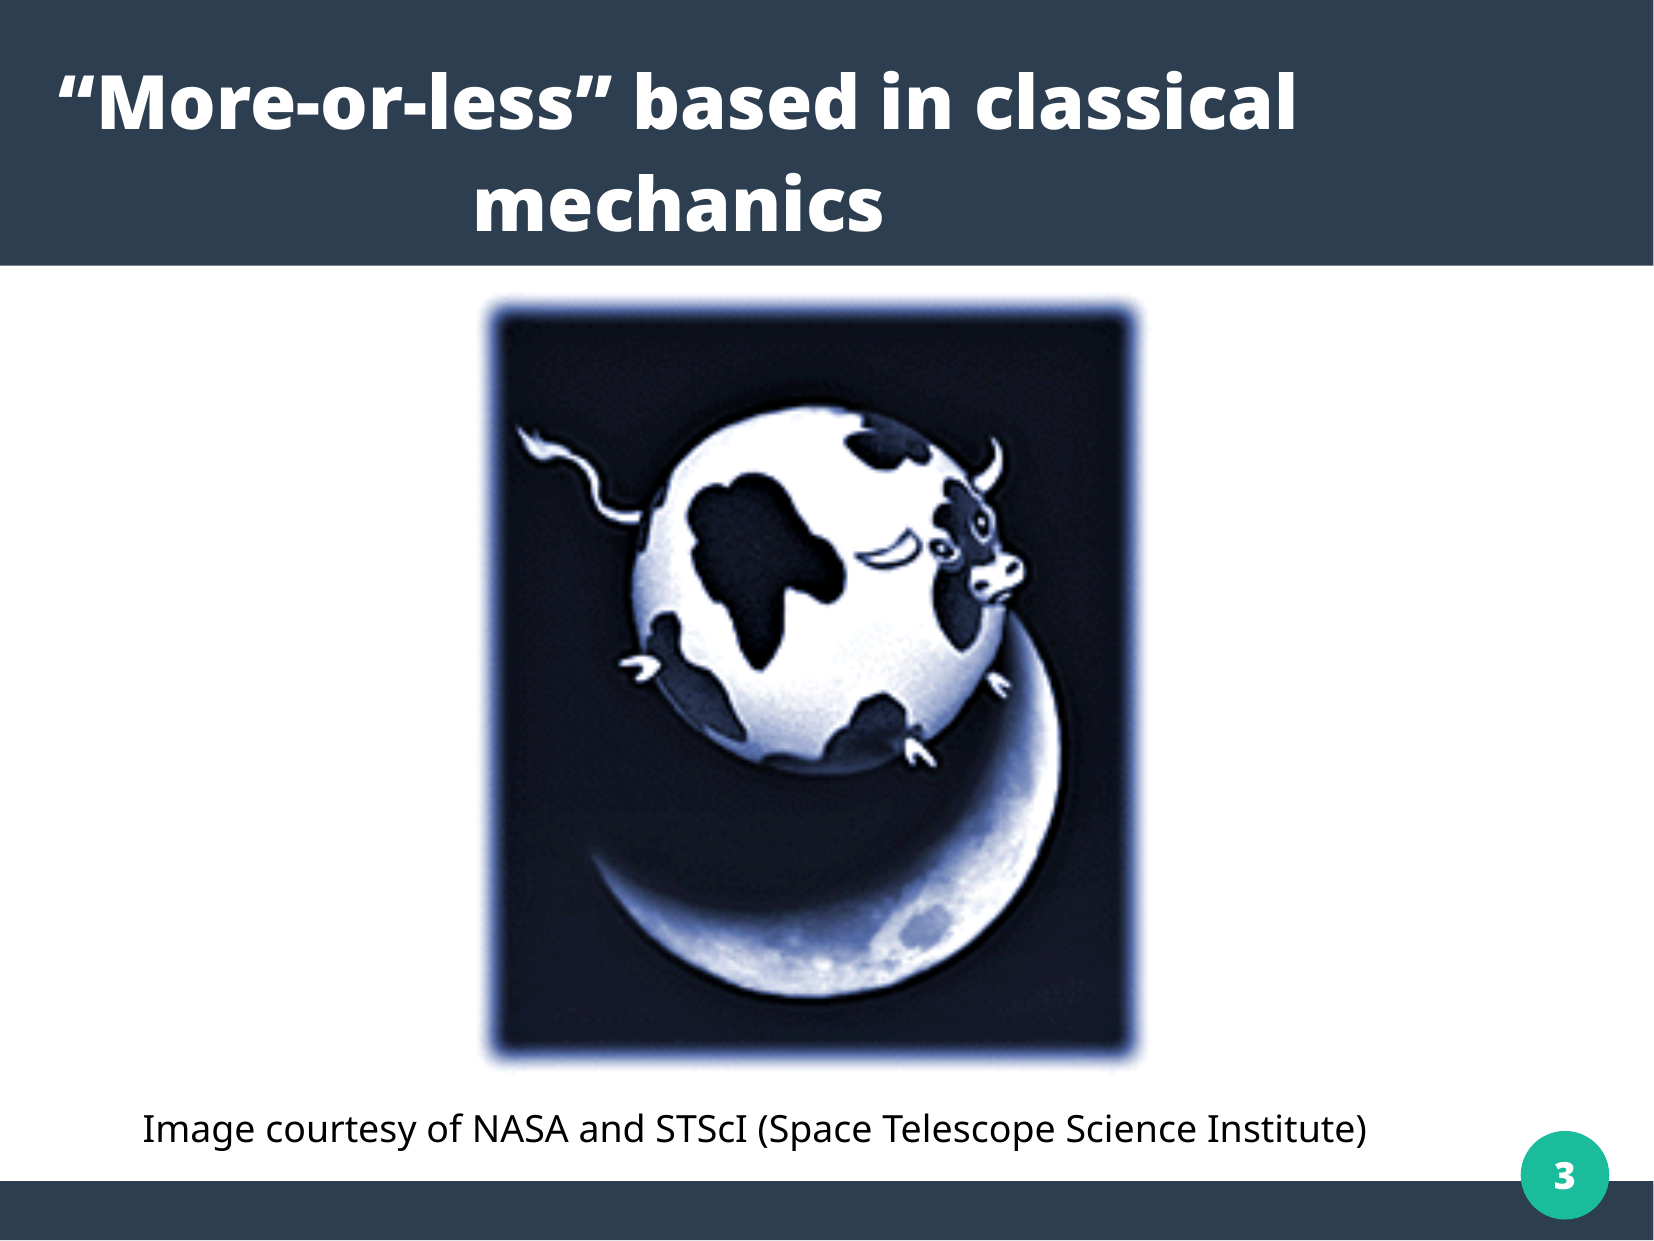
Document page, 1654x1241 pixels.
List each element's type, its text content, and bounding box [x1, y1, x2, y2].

text_box Image courtesy of NASA and STScI (Space Telescope Science Institute) [127, 1095, 1486, 1154]
title “More-or-less” based in classical mechanics [59, 49, 1595, 207]
picture [468, 284, 1159, 1082]
